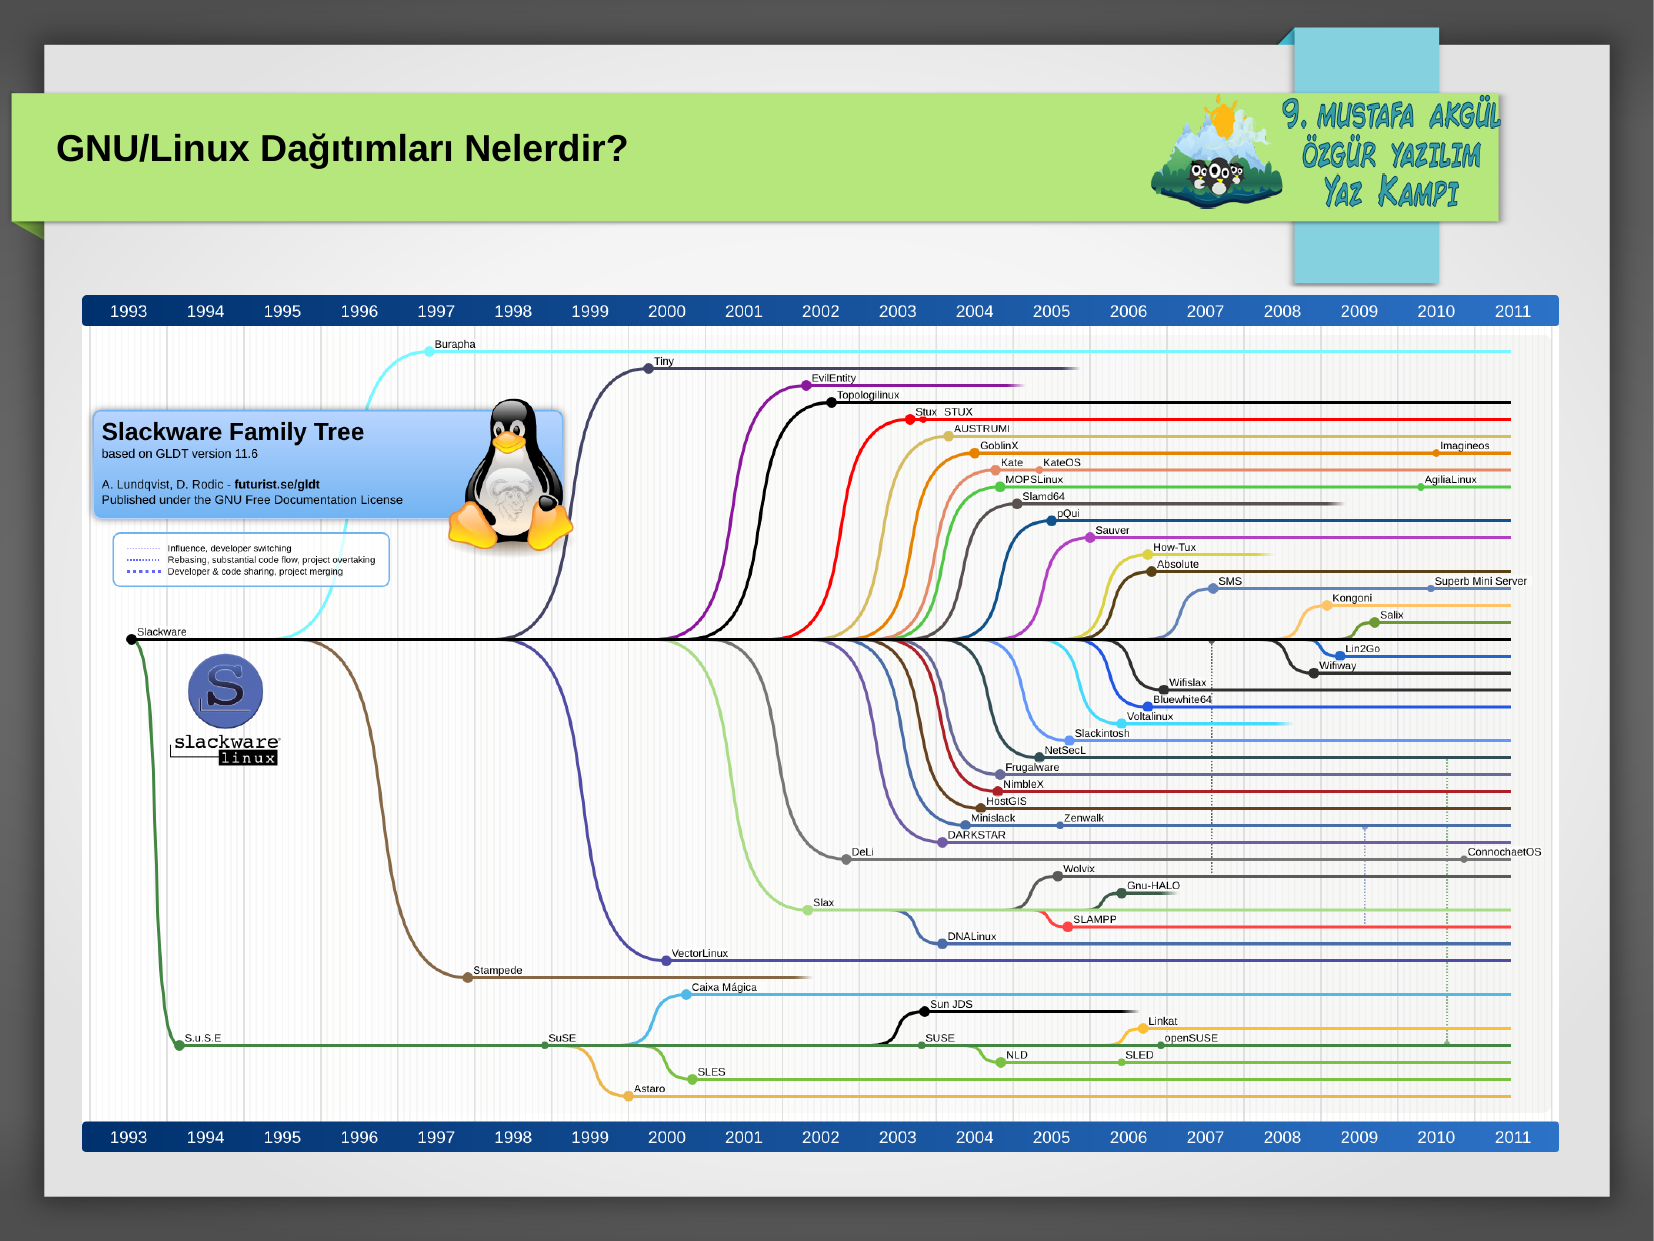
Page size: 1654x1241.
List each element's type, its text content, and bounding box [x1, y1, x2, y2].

text_box GNU/Linux Dağıtımları Nelerdir? [41, 120, 792, 182]
picture [0, 0, 1654, 1241]
